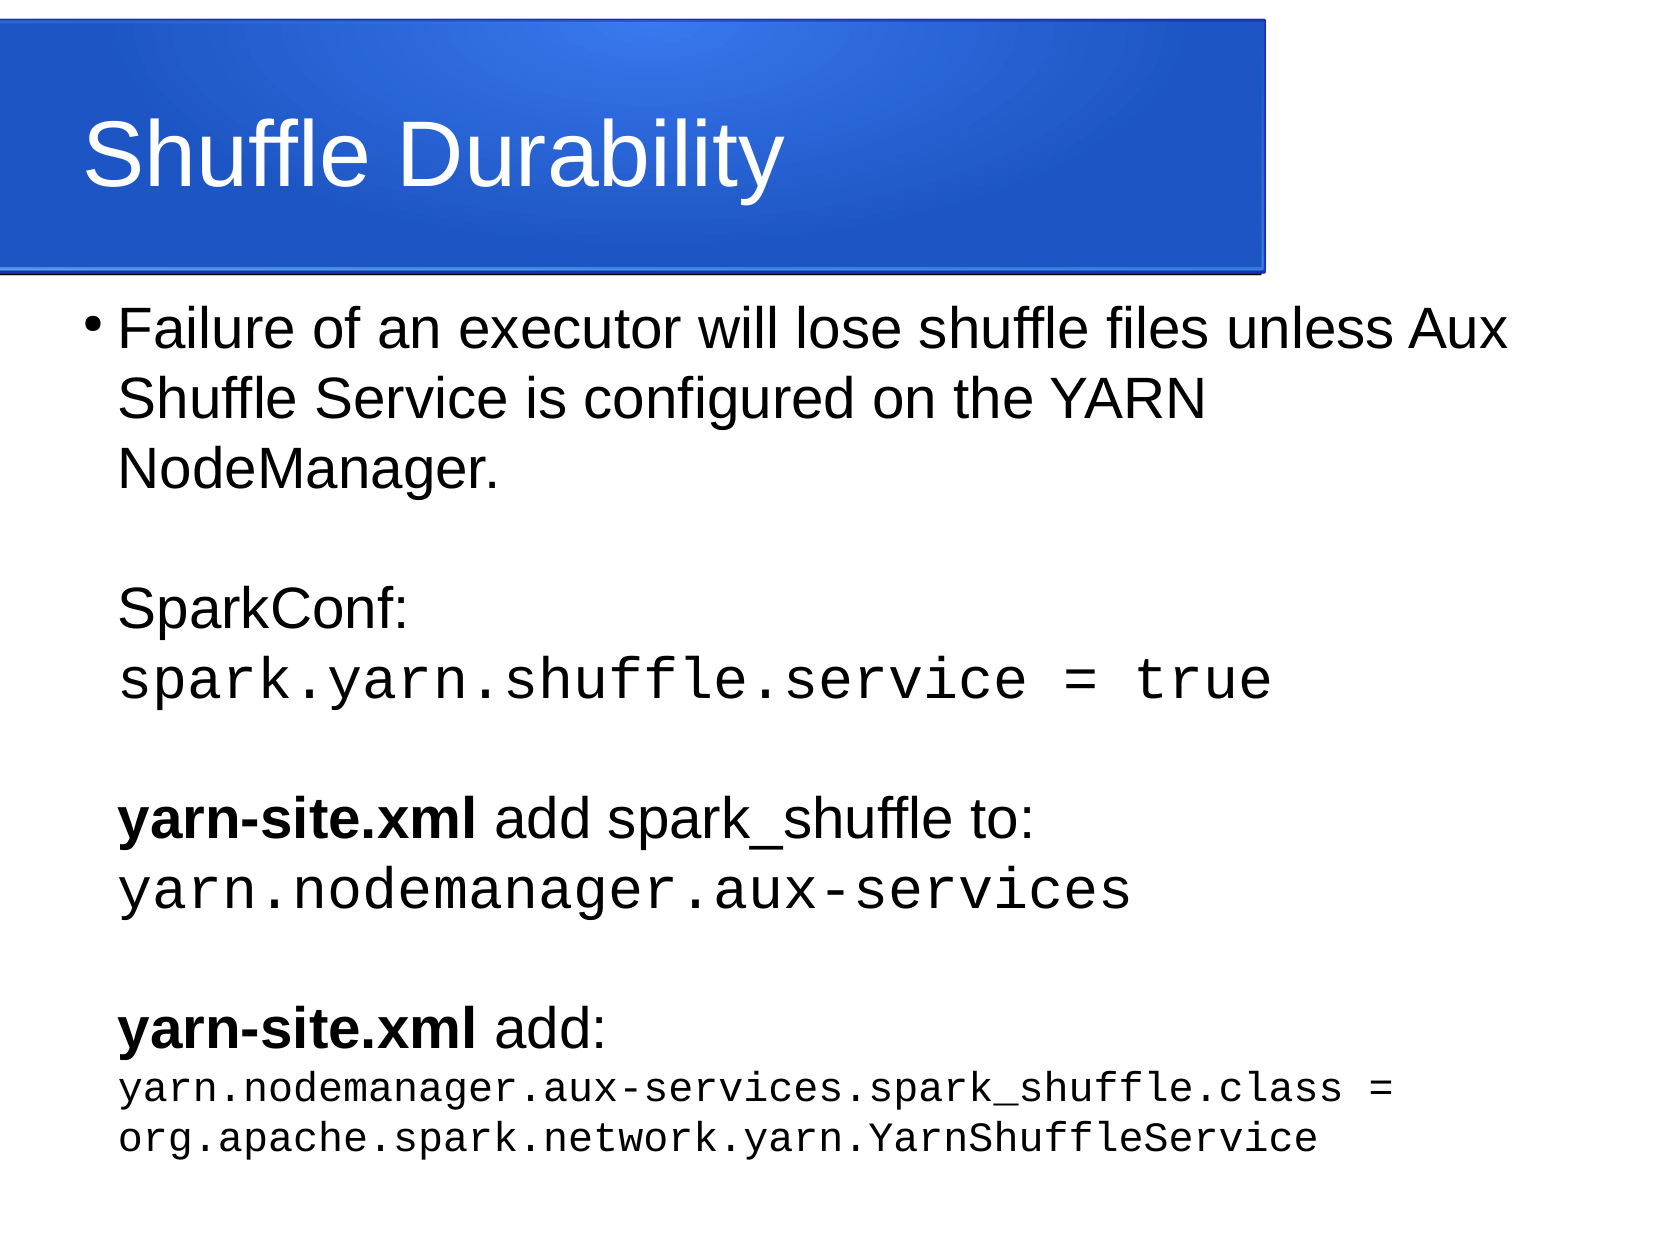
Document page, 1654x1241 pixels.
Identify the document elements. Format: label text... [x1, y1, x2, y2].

text_box Shuffle Durability [82, 47, 1234, 252]
text_box Failure of an executor will lose shuffle files unless Aux Shuffle Service is configured on the YARN NodeManager. SparkConf: spark.yarn.shuffle.service = true yarn-site.xml add spark_shuffle to: yarn.nodemanager.aux-services yarn-site.xml add: yarn.nodemanager.aux-services.spark_shuffle.class = org.apache.spark.network.yarn.YarnShuffleService [82, 290, 1571, 1010]
picture [0, 17, 1269, 282]
